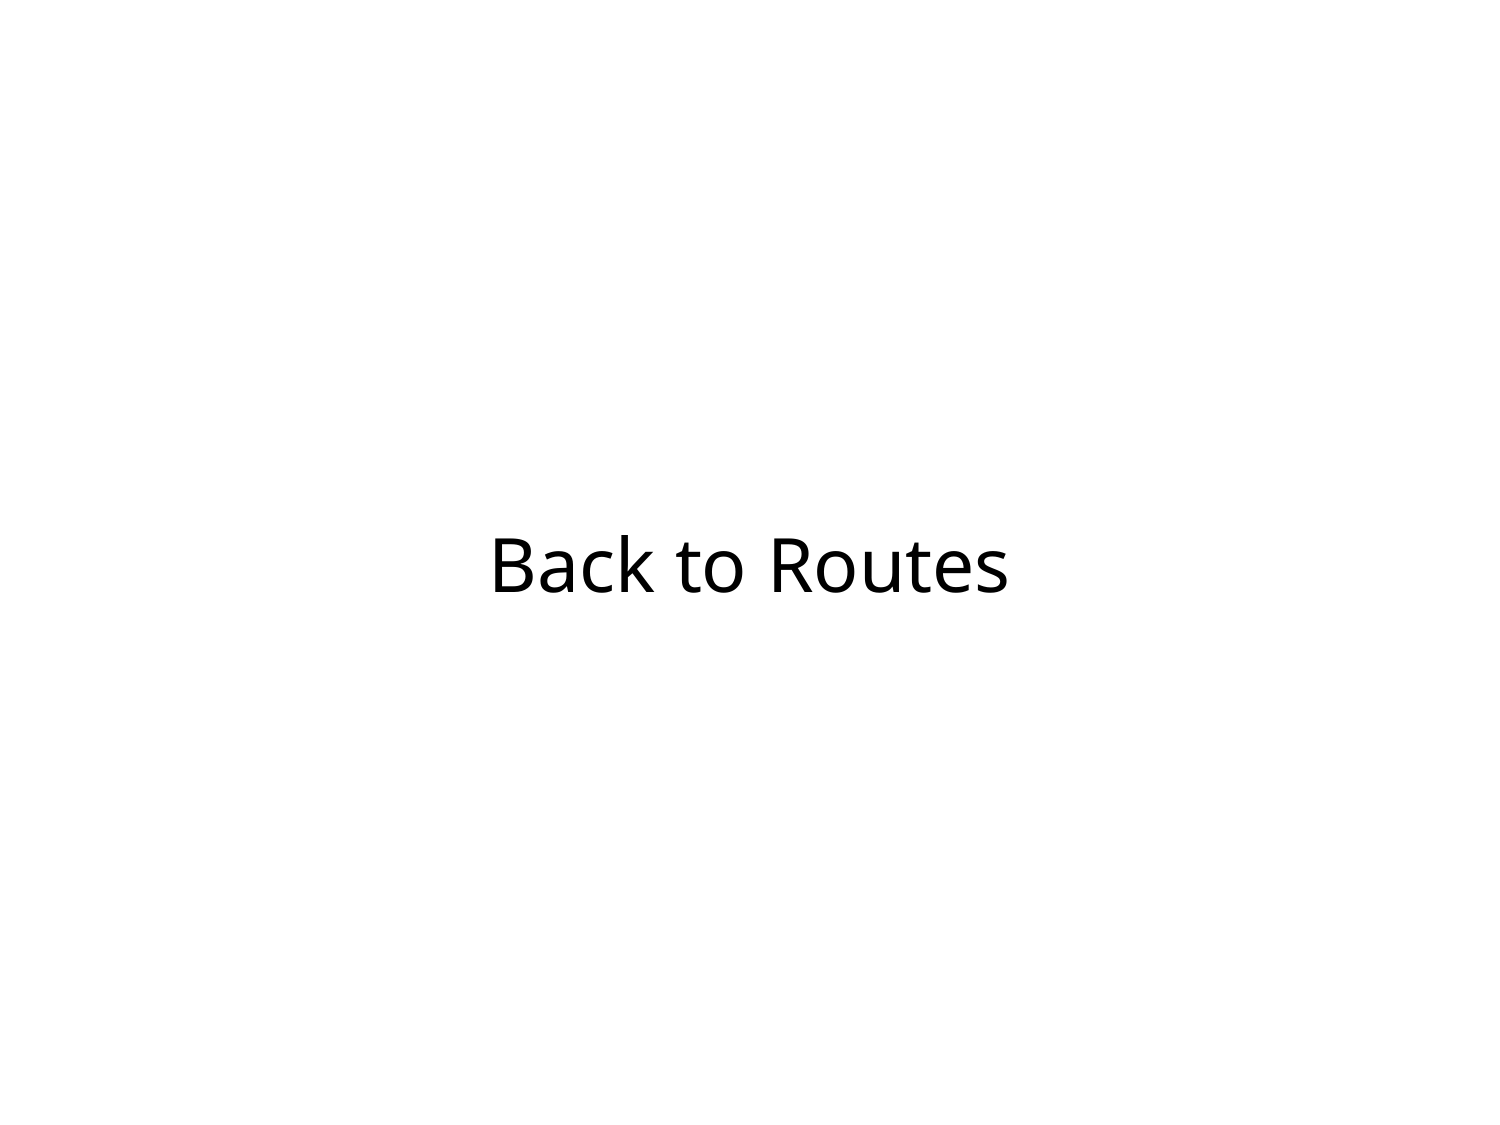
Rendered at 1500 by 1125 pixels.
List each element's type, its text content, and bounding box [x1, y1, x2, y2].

title Back to Routes [51, 470, 1449, 655]
